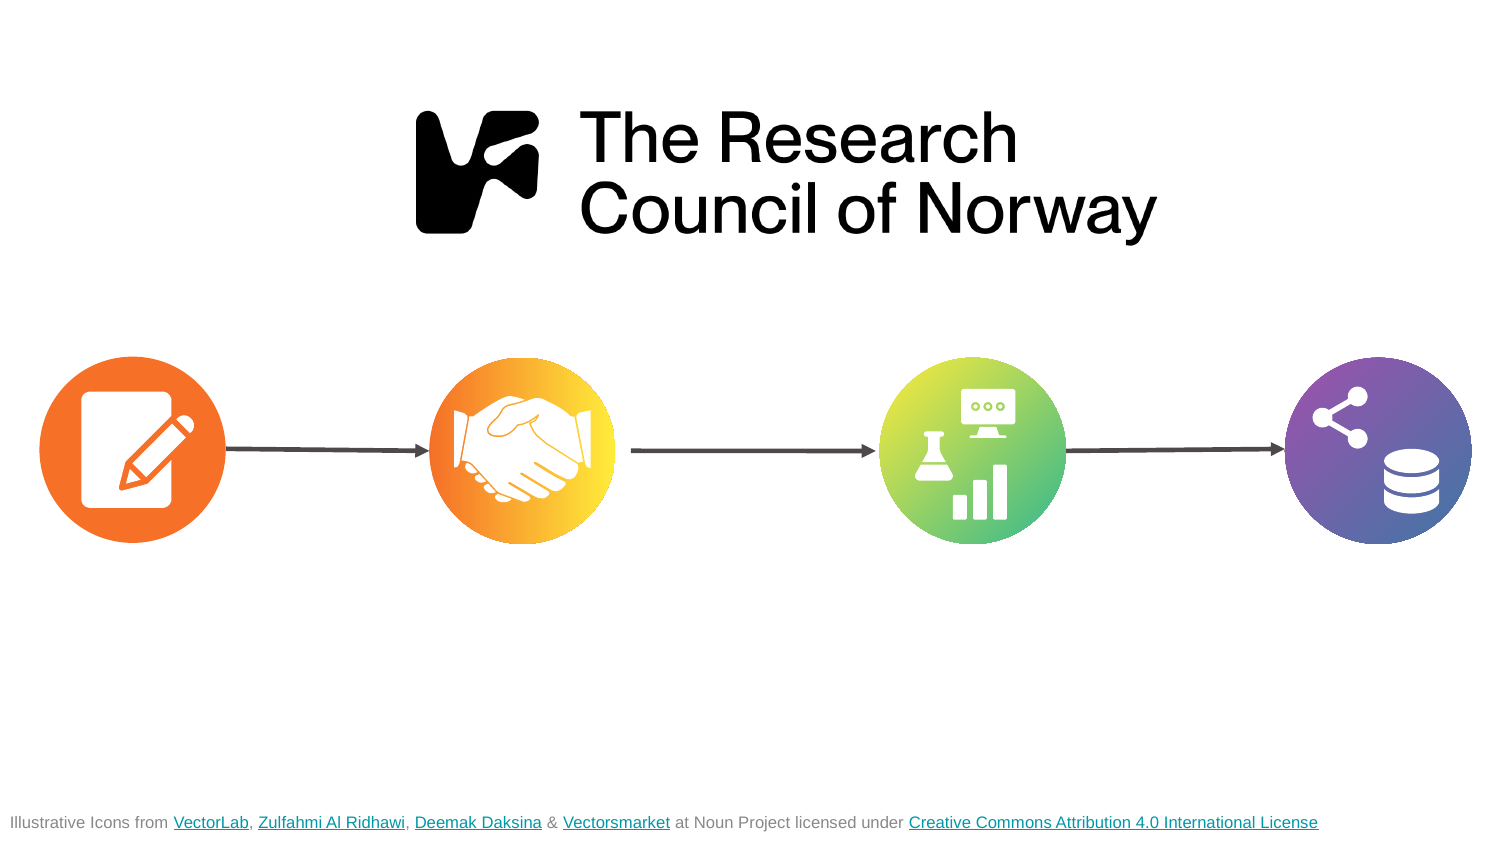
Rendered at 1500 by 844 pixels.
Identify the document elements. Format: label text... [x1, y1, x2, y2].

text_box Illustrative Icons from VectorLab, Zulfahmi Al Ridhawi, Deemak Daksina & Vectorsmarket at Noun Project licensed under Creative Commons Attribution 4.0 International License [0, 780, 1394, 843]
text_box [39, 356, 226, 543]
picture [338, 32, 1235, 324]
text_box [879, 357, 1066, 544]
text_box [429, 357, 616, 544]
text_box [1284, 357, 1472, 544]
